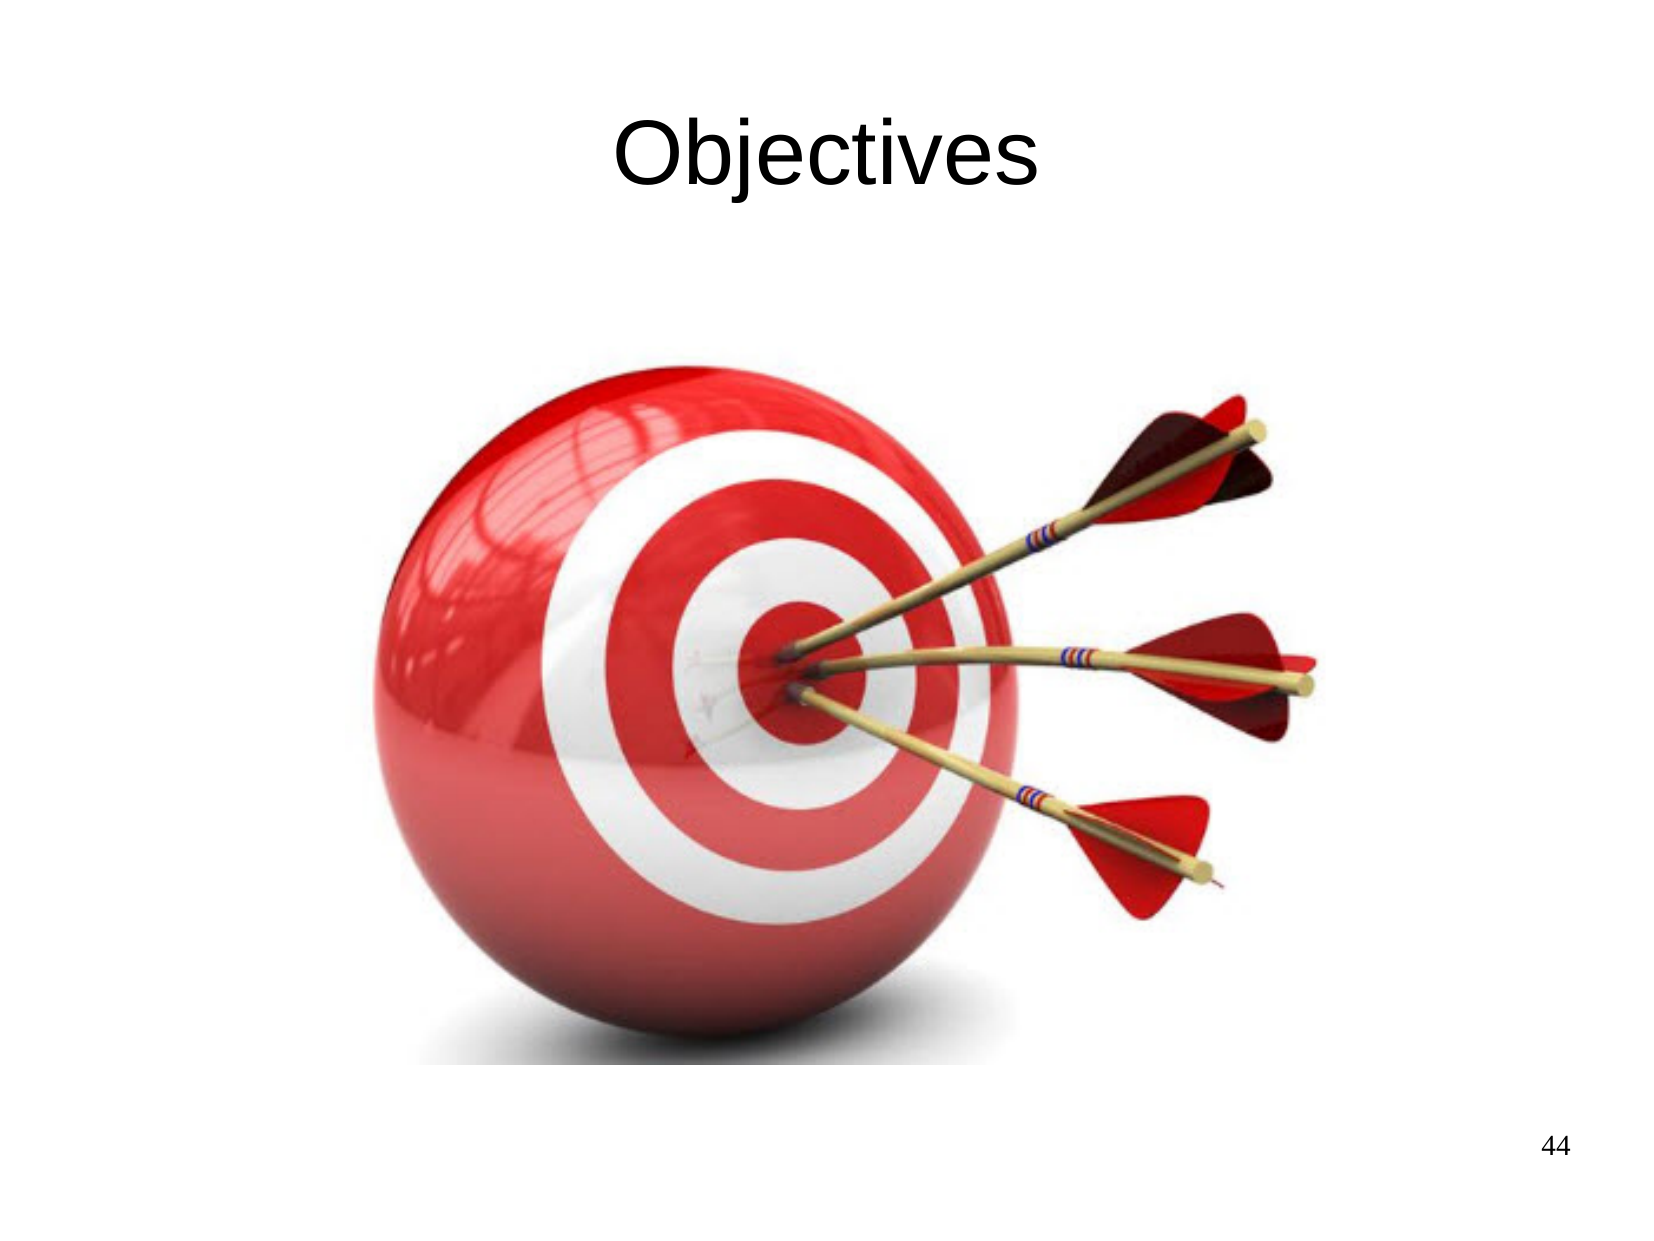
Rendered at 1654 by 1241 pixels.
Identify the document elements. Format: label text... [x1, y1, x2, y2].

title Objectives [82, 49, 1571, 257]
picture [345, 310, 1340, 1066]
